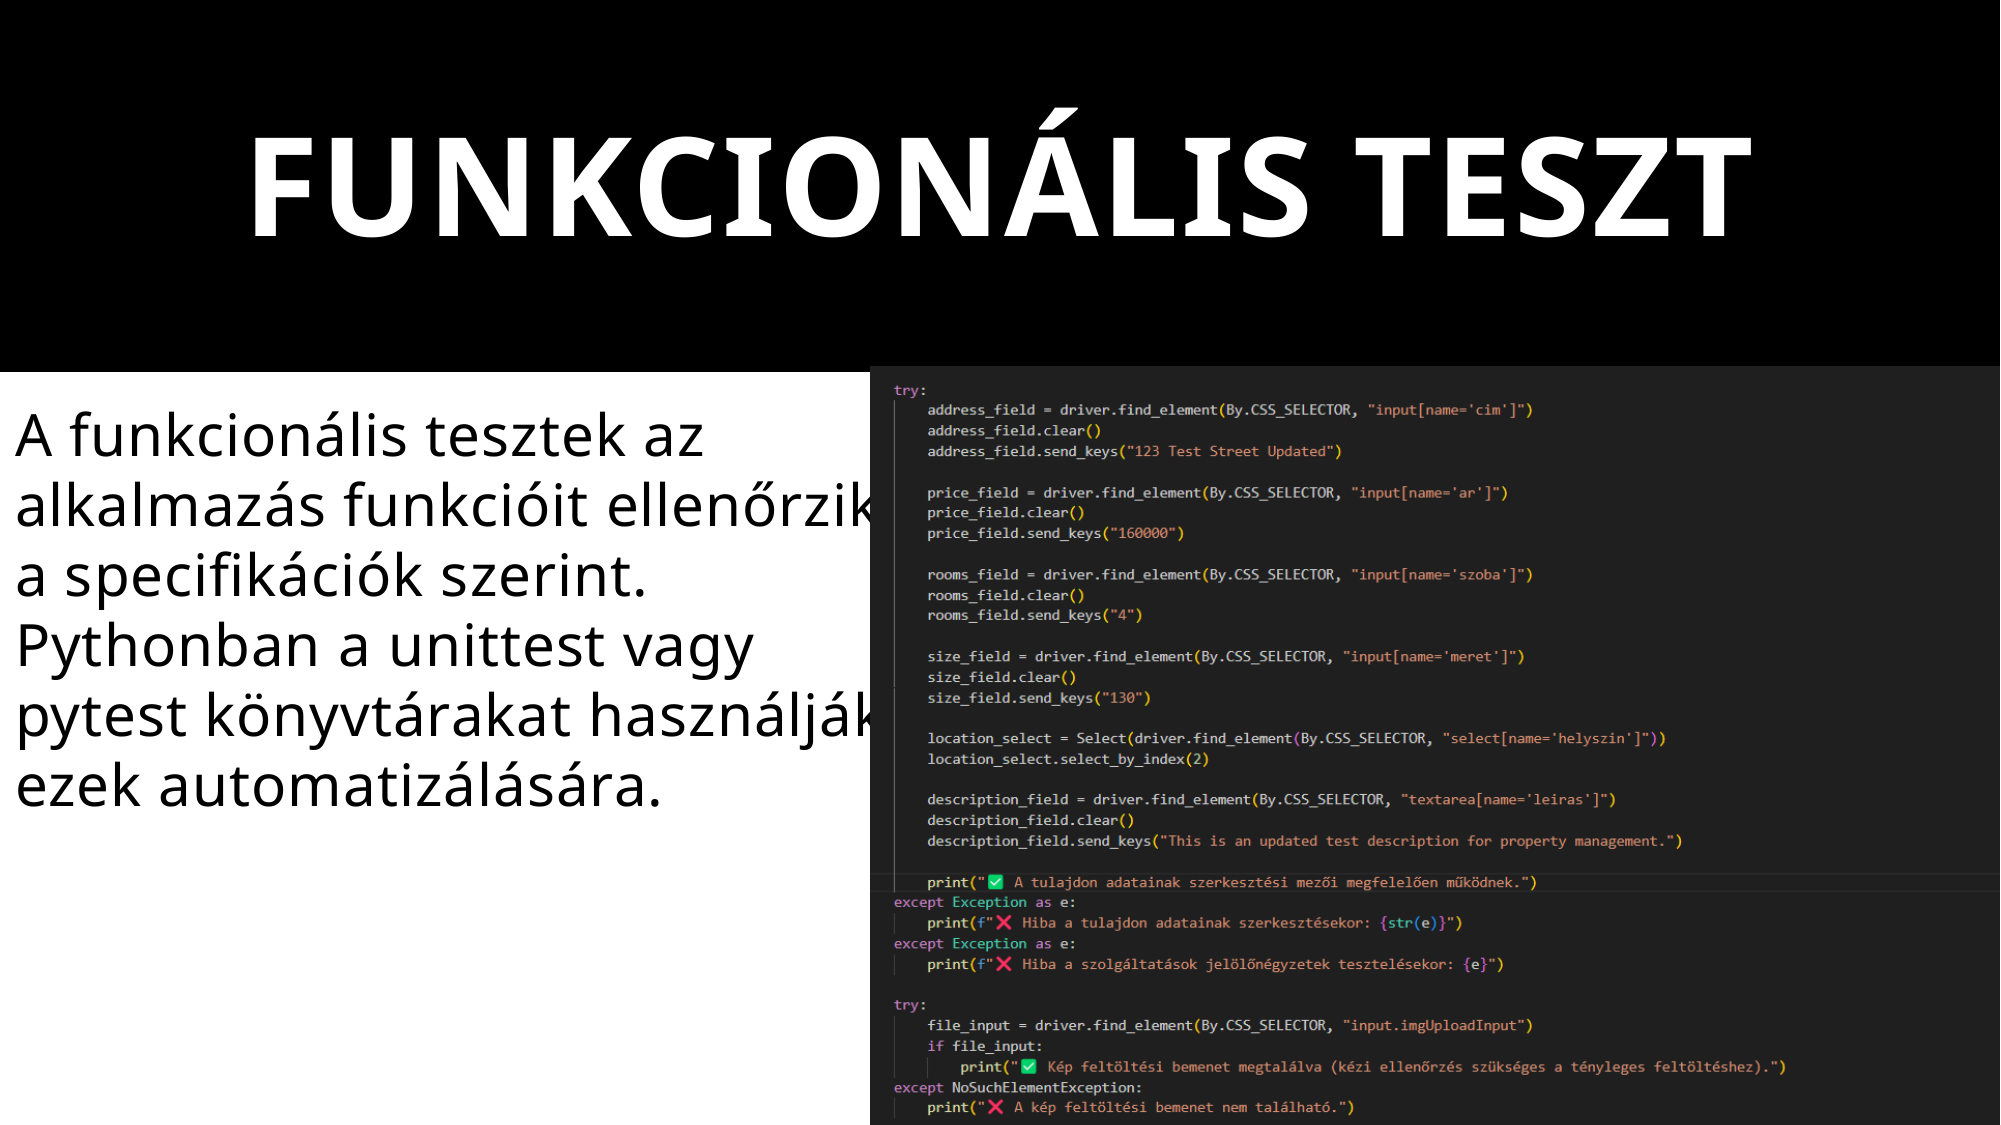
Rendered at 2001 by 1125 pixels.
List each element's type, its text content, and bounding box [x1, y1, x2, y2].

title Funkcionális teszt [157, 52, 1842, 332]
list A funkcionális tesztek az alkalmazás funkcióit ellenőrzik a specifikációk szerint. Pythonban a unittest vagy pytest könyvtárakat használják ezek automatizálására. [0, 424, 870, 793]
picture [870, 366, 2000, 1125]
